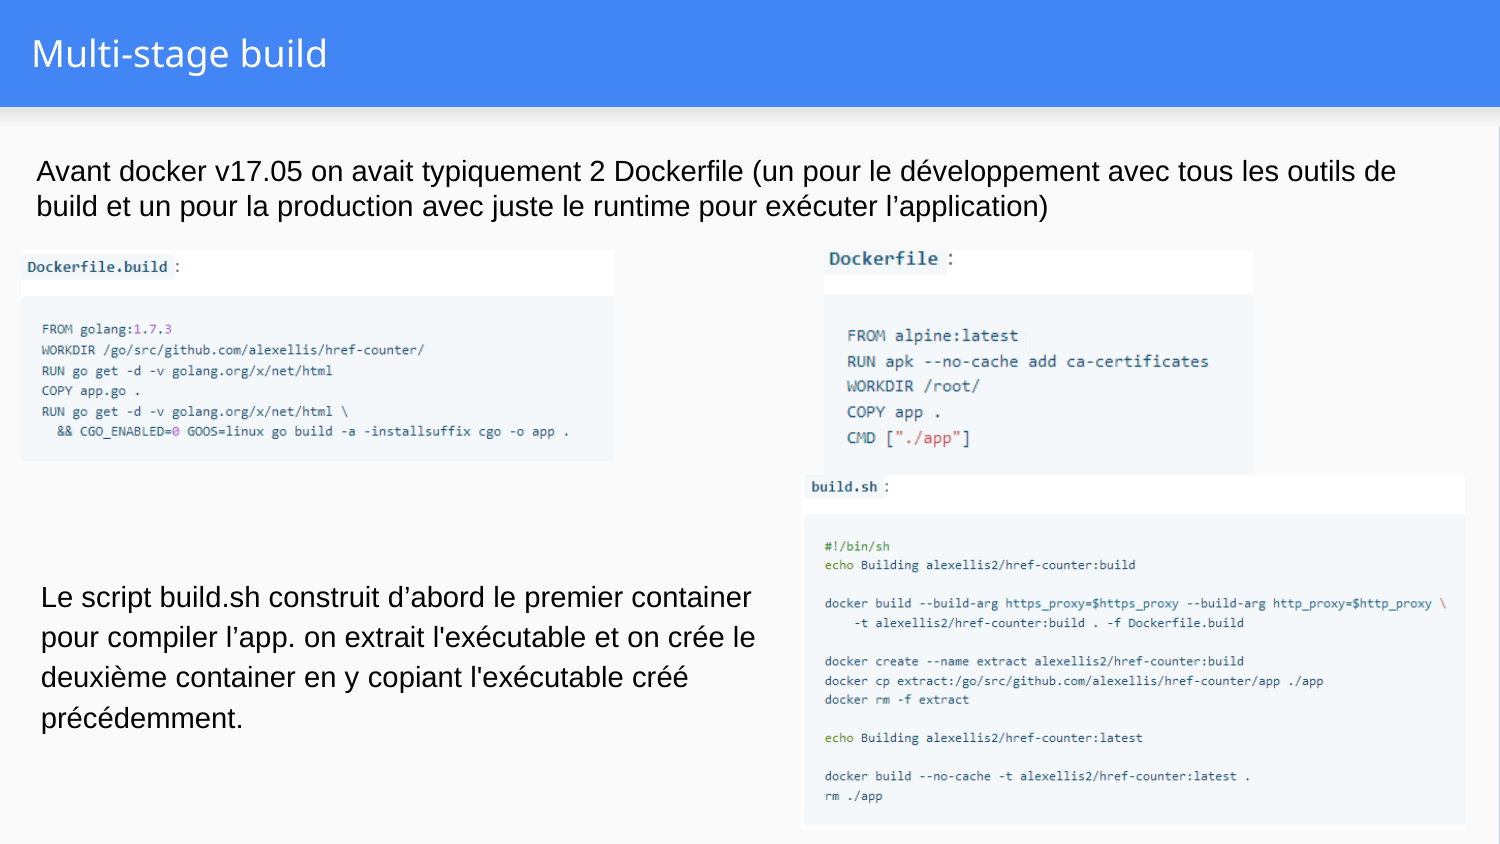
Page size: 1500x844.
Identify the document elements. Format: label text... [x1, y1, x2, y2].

text_box Avant docker v17.05 on avait typiquement 2 Dockerfile (un pour le développement avec tous les outils de build et un pour la production avec juste le runtime pour exécuter l’application) [21, 137, 1476, 237]
picture [801, 250, 1465, 829]
title Multi-stage build [16, 2, 1464, 102]
picture [21, 250, 614, 461]
text_box Le script build.sh construit d’abord le premier container pour compiler l’app. on extrait l'exécutable et on crée le deuxième container en y copiant l'exécutable créé précédemment. [25, 558, 802, 813]
